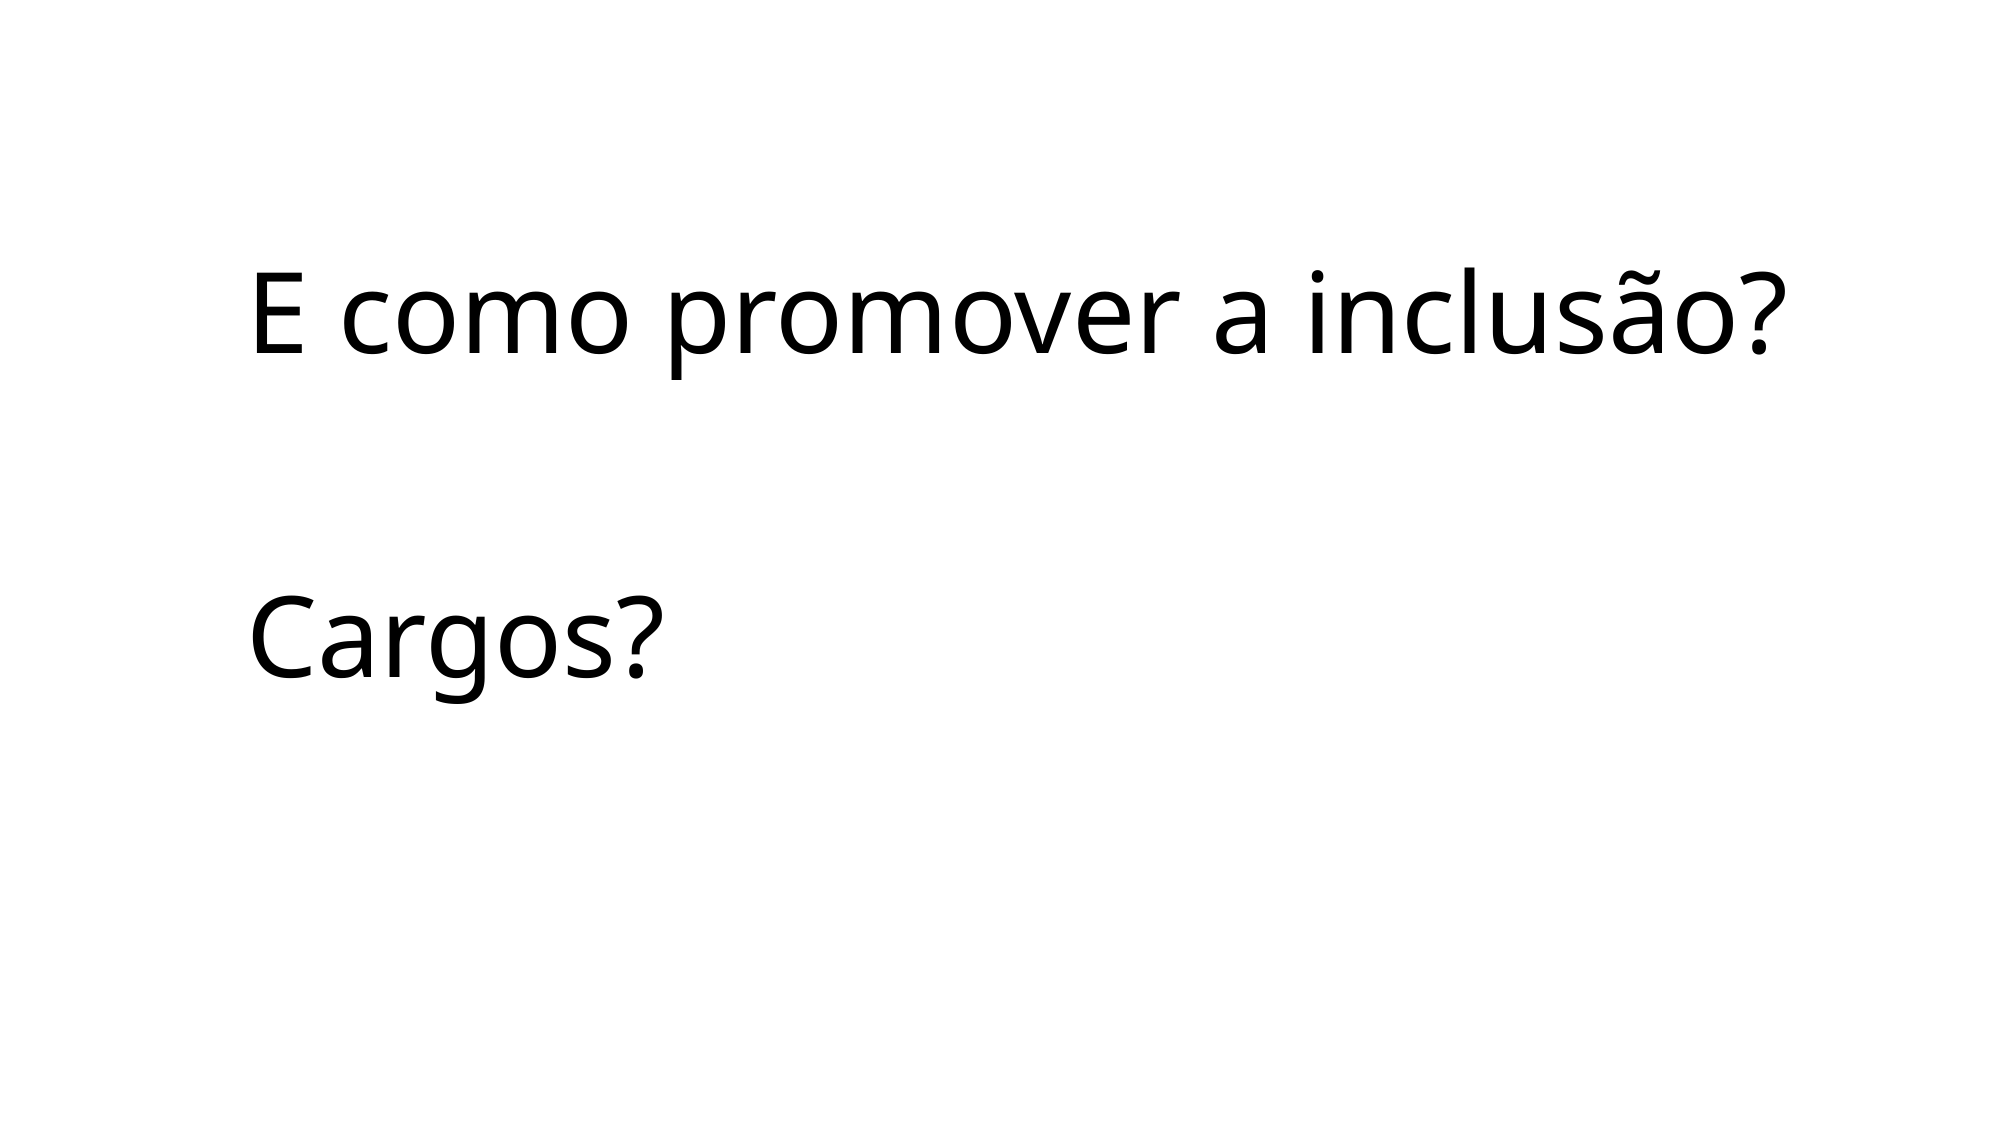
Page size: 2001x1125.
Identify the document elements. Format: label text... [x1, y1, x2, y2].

text_box E como promover a inclusão? Cargos? [231, 206, 1818, 708]
